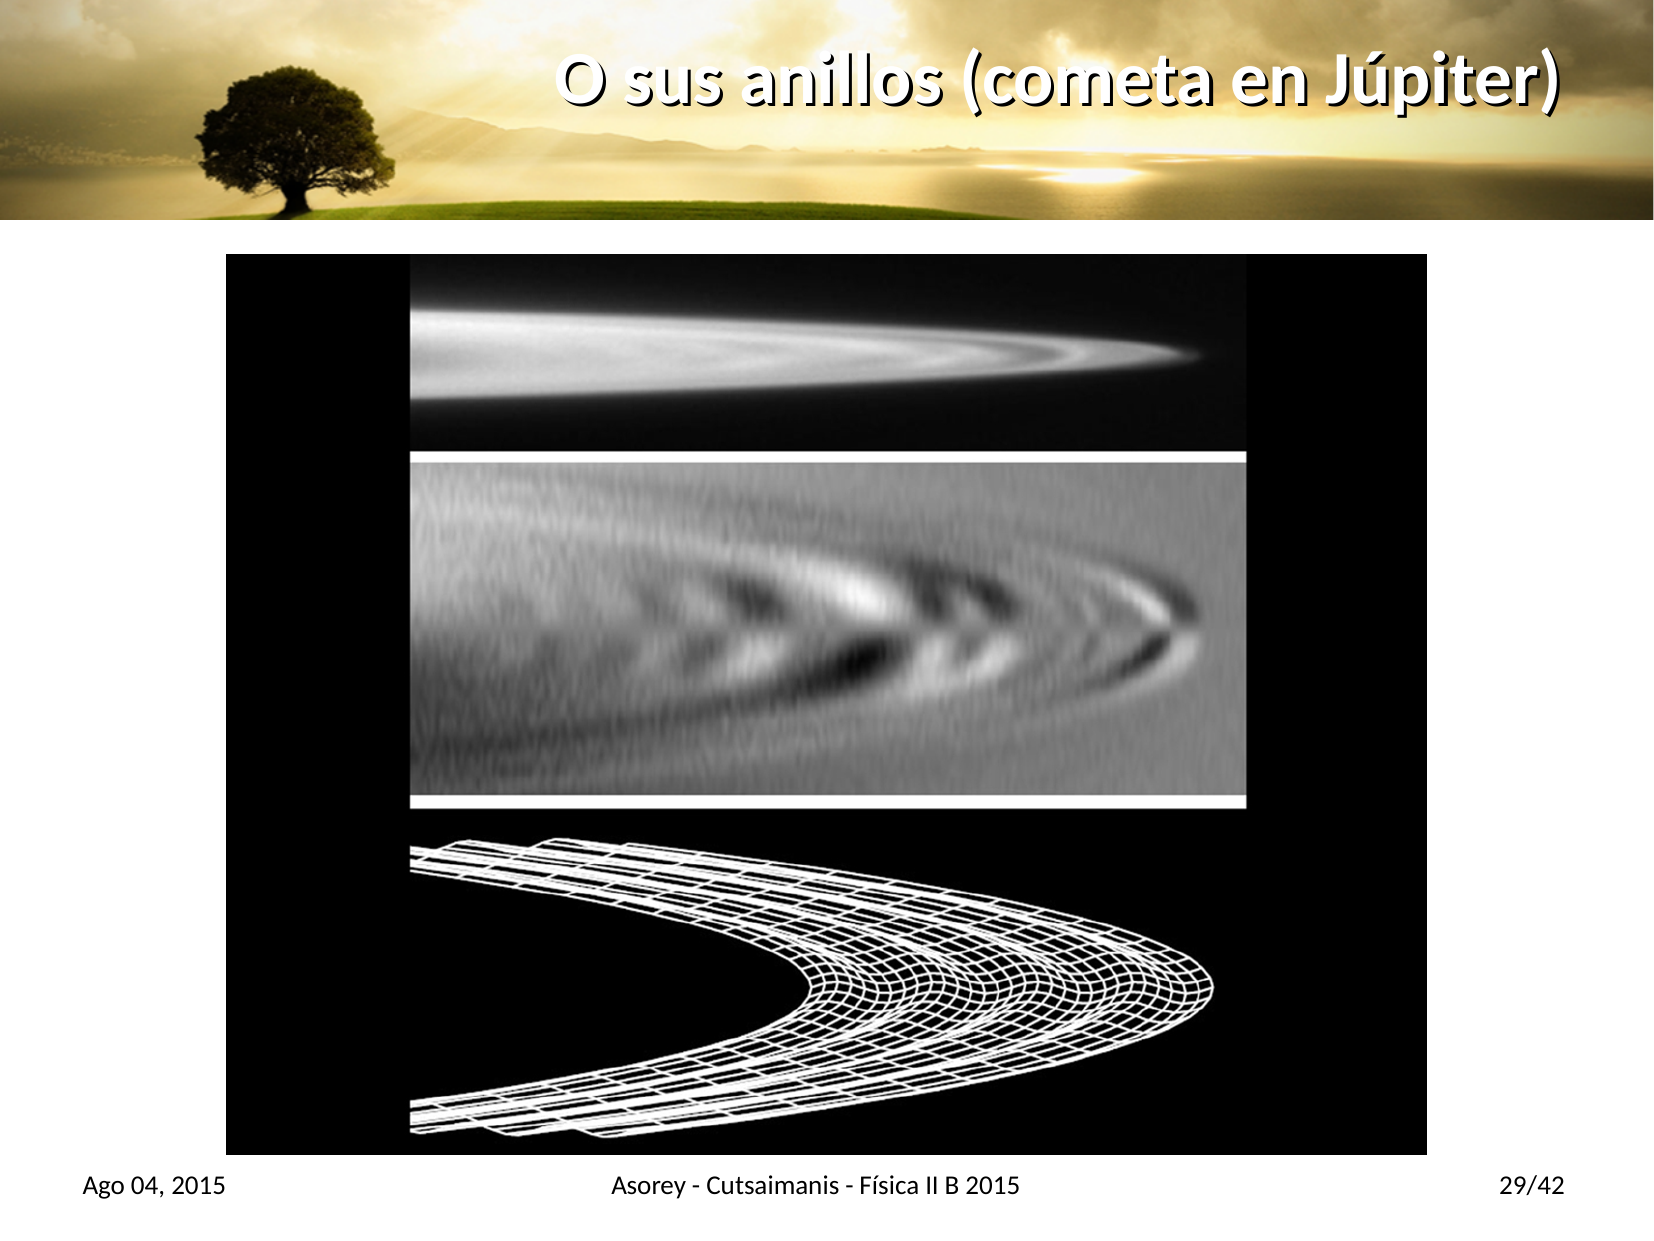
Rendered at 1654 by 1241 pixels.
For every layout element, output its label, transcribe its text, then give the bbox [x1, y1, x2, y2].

picture [226, 254, 1427, 1156]
title O sus anillos (cometa en Júpiter) [75, 19, 1564, 151]
picture [0, 0, 1654, 220]
